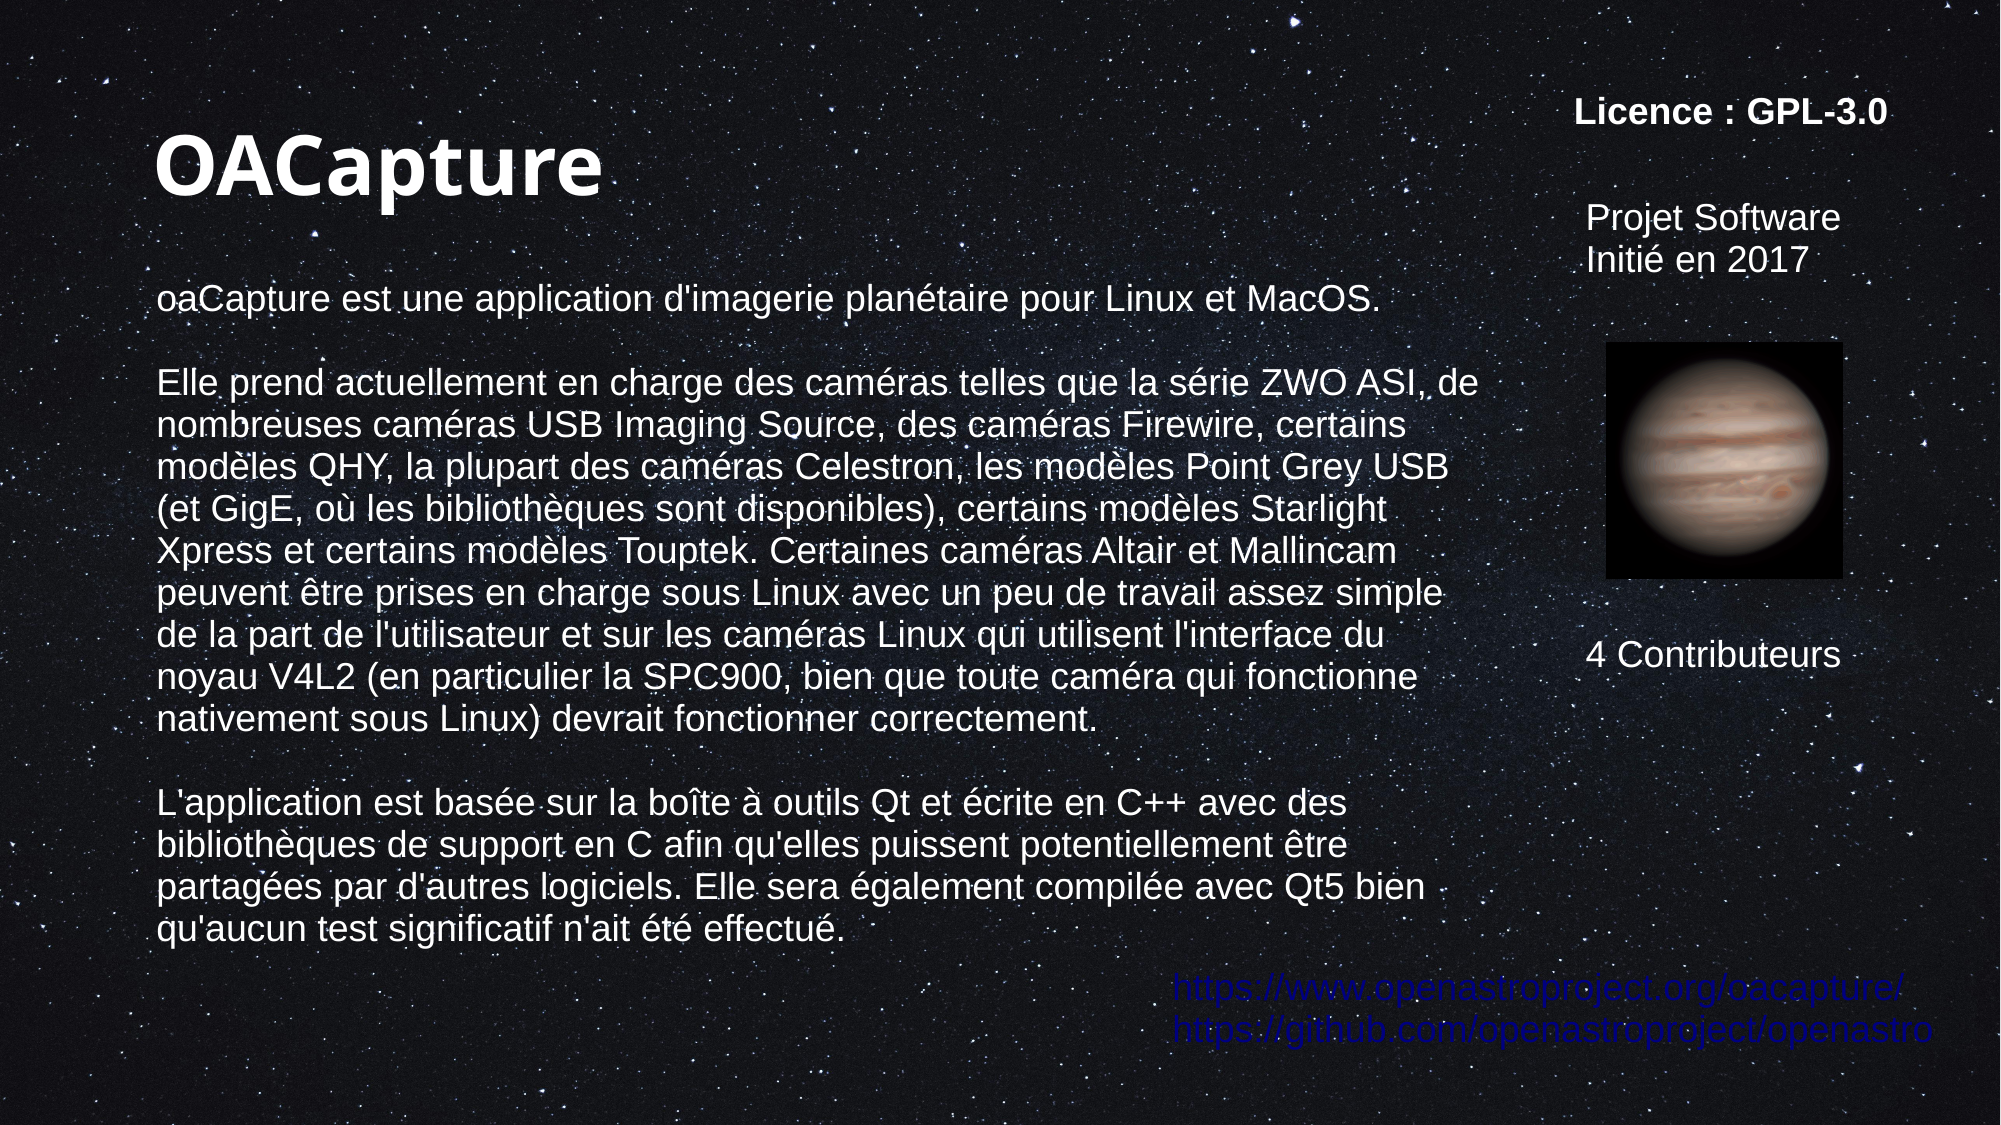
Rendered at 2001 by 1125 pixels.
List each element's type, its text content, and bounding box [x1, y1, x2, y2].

text_box 4 Contributeurs [1570, 625, 1961, 725]
picture [0, 0, 2001, 1125]
title OACapture [137, 59, 1359, 278]
text_box Projet Software Initié en 2017 [1570, 188, 1902, 372]
text_box oaCapture est une application d'imagerie planétaire pour Linux et MacOS. Elle prend actuellement en charge des caméras telles que la série ZWO ASI, de nombreuses caméras USB Imaging Source, des caméras Firewire, certains modèles QHY, la plupart des caméras Celestron, les modèles Point Grey USB (et GigE, où les bibliothèques sont disponibles), certains modèles Starlight Xpress et certains modèles Touptek. Certaines caméras Altair et Mallincam peuvent être prises en charge sous Linux avec un peu de travail assez simple de la part de l'utilisateur et sur les caméras Linux qui utilisent l'interface du noyau V4L2 (en particulier la SPC900, bien que toute caméra qui fonctionne nativement sous Linux) devrait fonctionner correctement. L'application est basée sur la boîte à outils Qt et écrite en C++ avec des bibliothèques de support en C afin qu'elles puissent potentiellement être partagées par d'autres logiciels. Elle sera également compilée avec Qt5 bien qu'aucun test significatif n'ait été effectué. [141, 270, 1501, 957]
text_box https://www.openastroproject.org/oacapture/ https://github.com/openastroproject/openastro [1157, 958, 1973, 1100]
text_box Licence : GPL-3.0 [1559, 82, 1914, 142]
